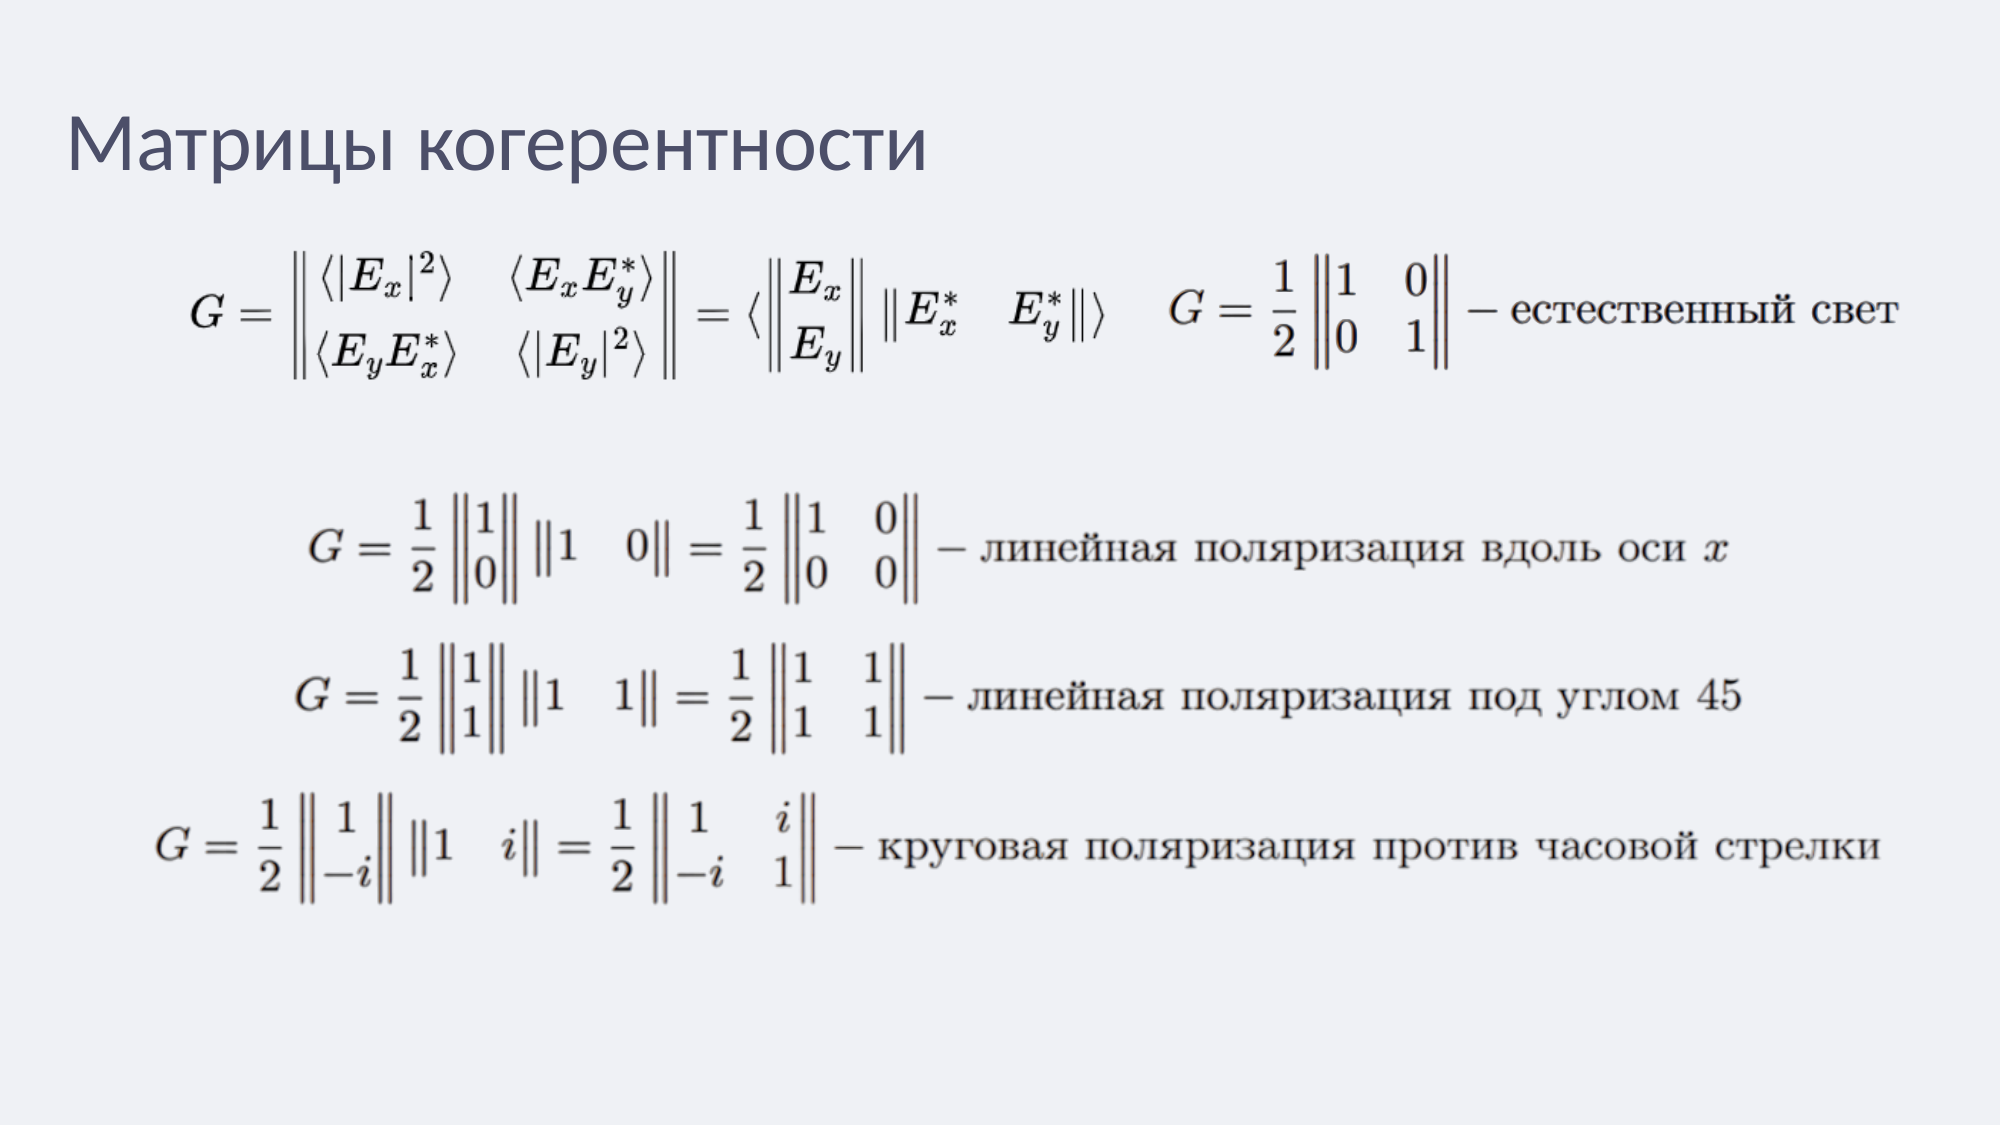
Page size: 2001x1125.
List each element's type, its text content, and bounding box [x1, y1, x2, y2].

picture [174, 236, 1123, 395]
title Матрицы когерентности [65, 0, 1565, 333]
picture [1131, 240, 1920, 384]
picture [92, 472, 1920, 920]
